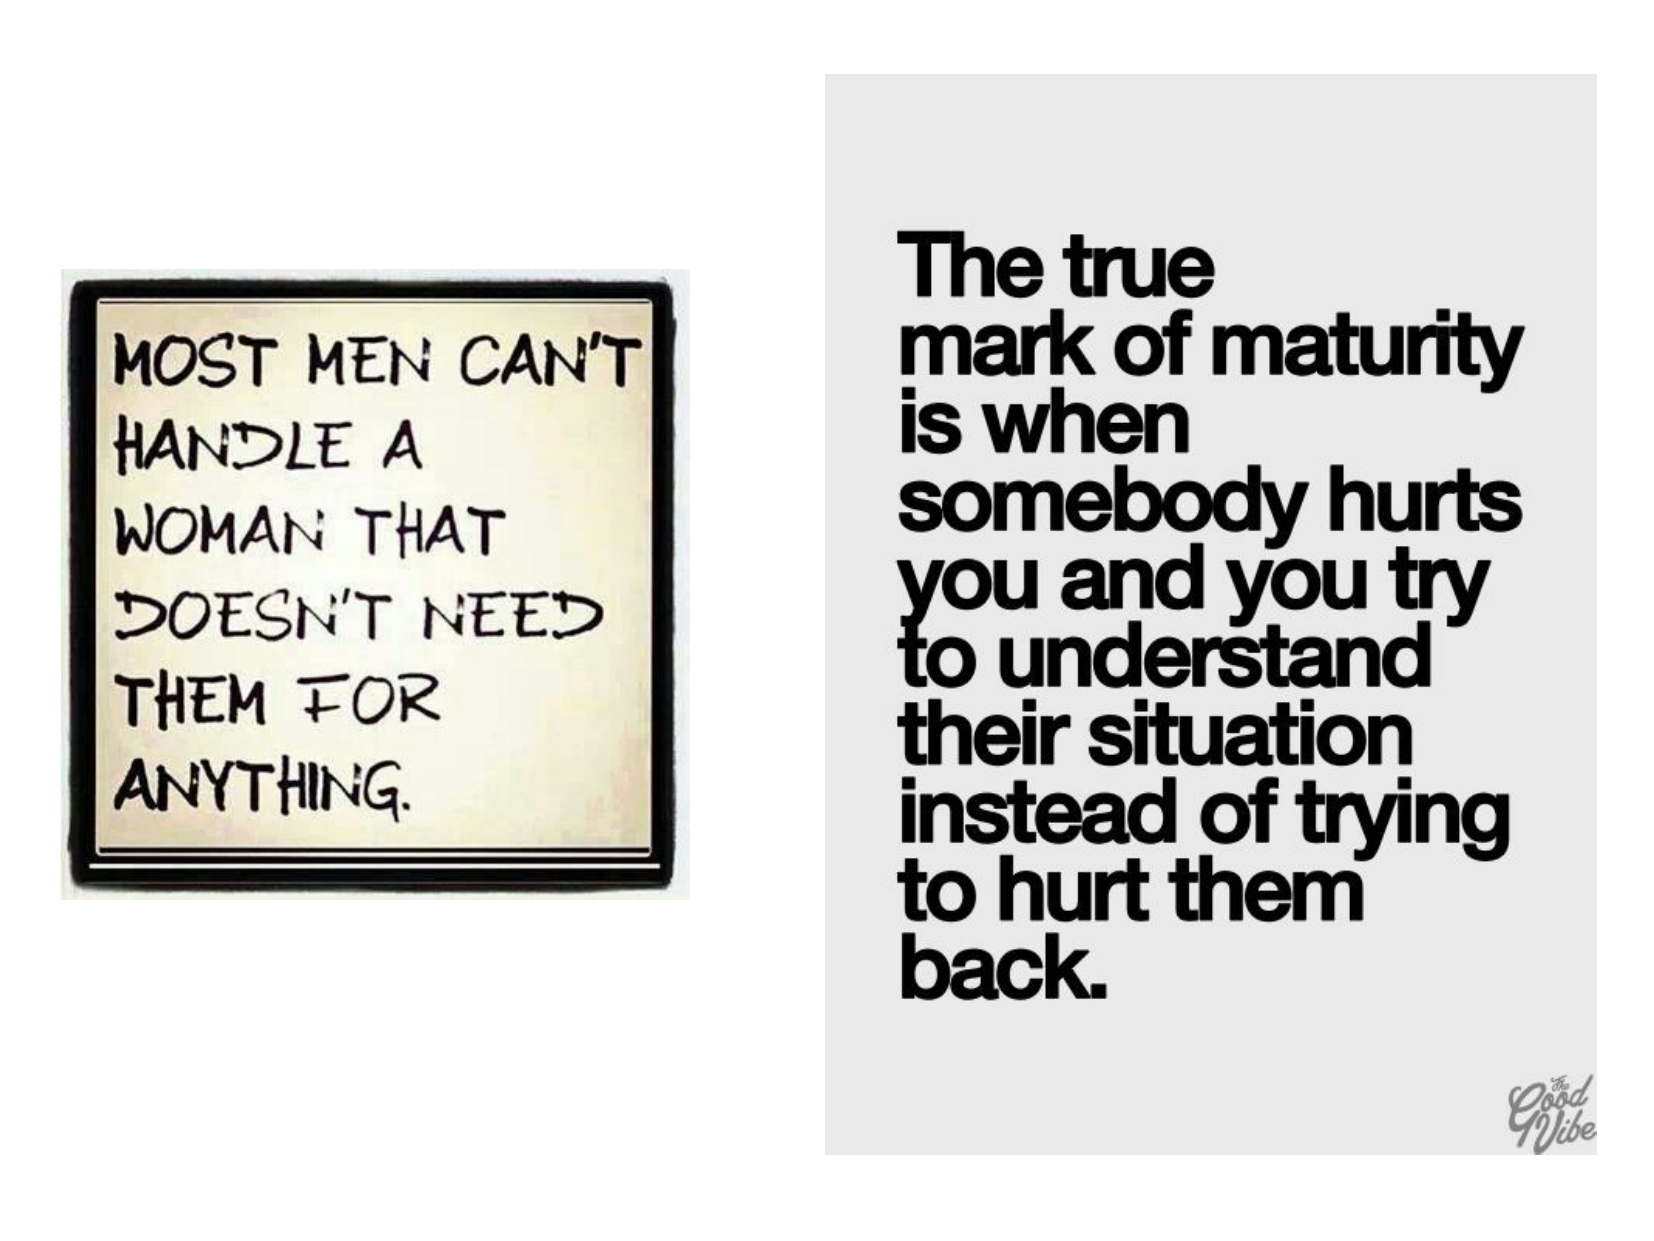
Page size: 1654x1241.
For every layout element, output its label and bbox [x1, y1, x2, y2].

picture [825, 74, 1597, 1156]
picture [60, 269, 691, 900]
